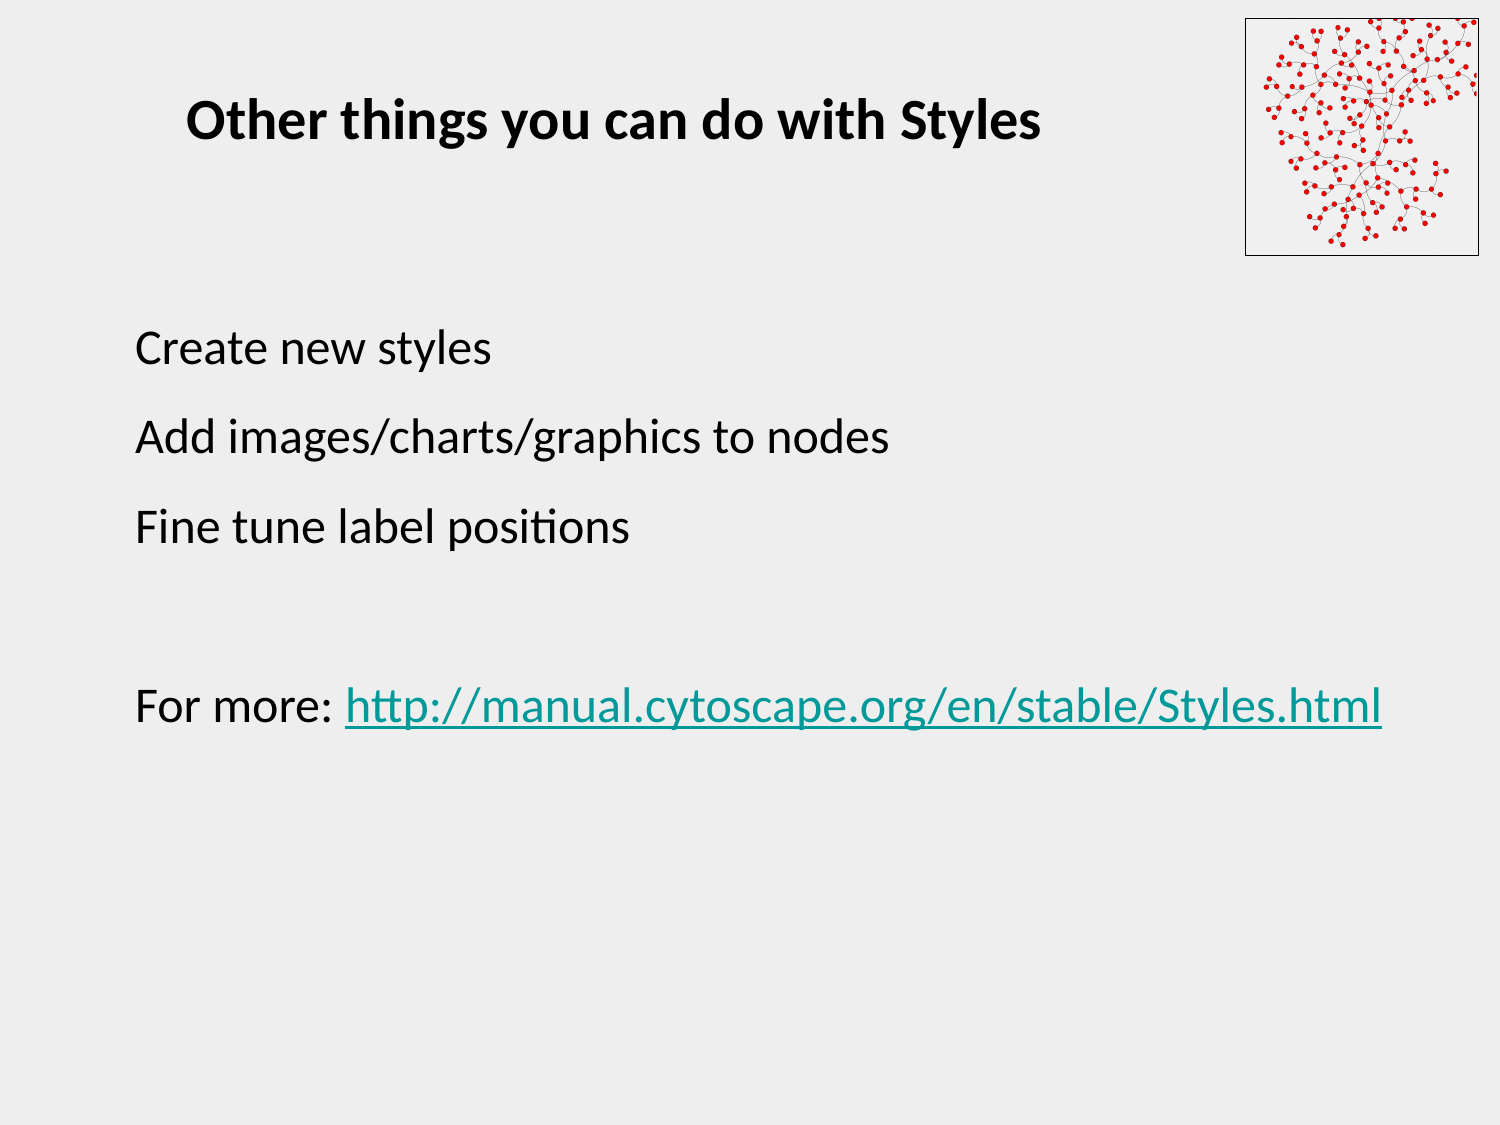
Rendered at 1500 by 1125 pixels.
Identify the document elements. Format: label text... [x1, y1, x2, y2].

picture [1246, 19, 1478, 239]
text_box Other things you can do with Styles [0, 80, 1290, 151]
text_box Create new styles Add images/charts/graphics to nodes Fine tune label positions For more: http://manual.cytoscape.org/en/stable/Styles.html [134, 239, 1500, 1050]
